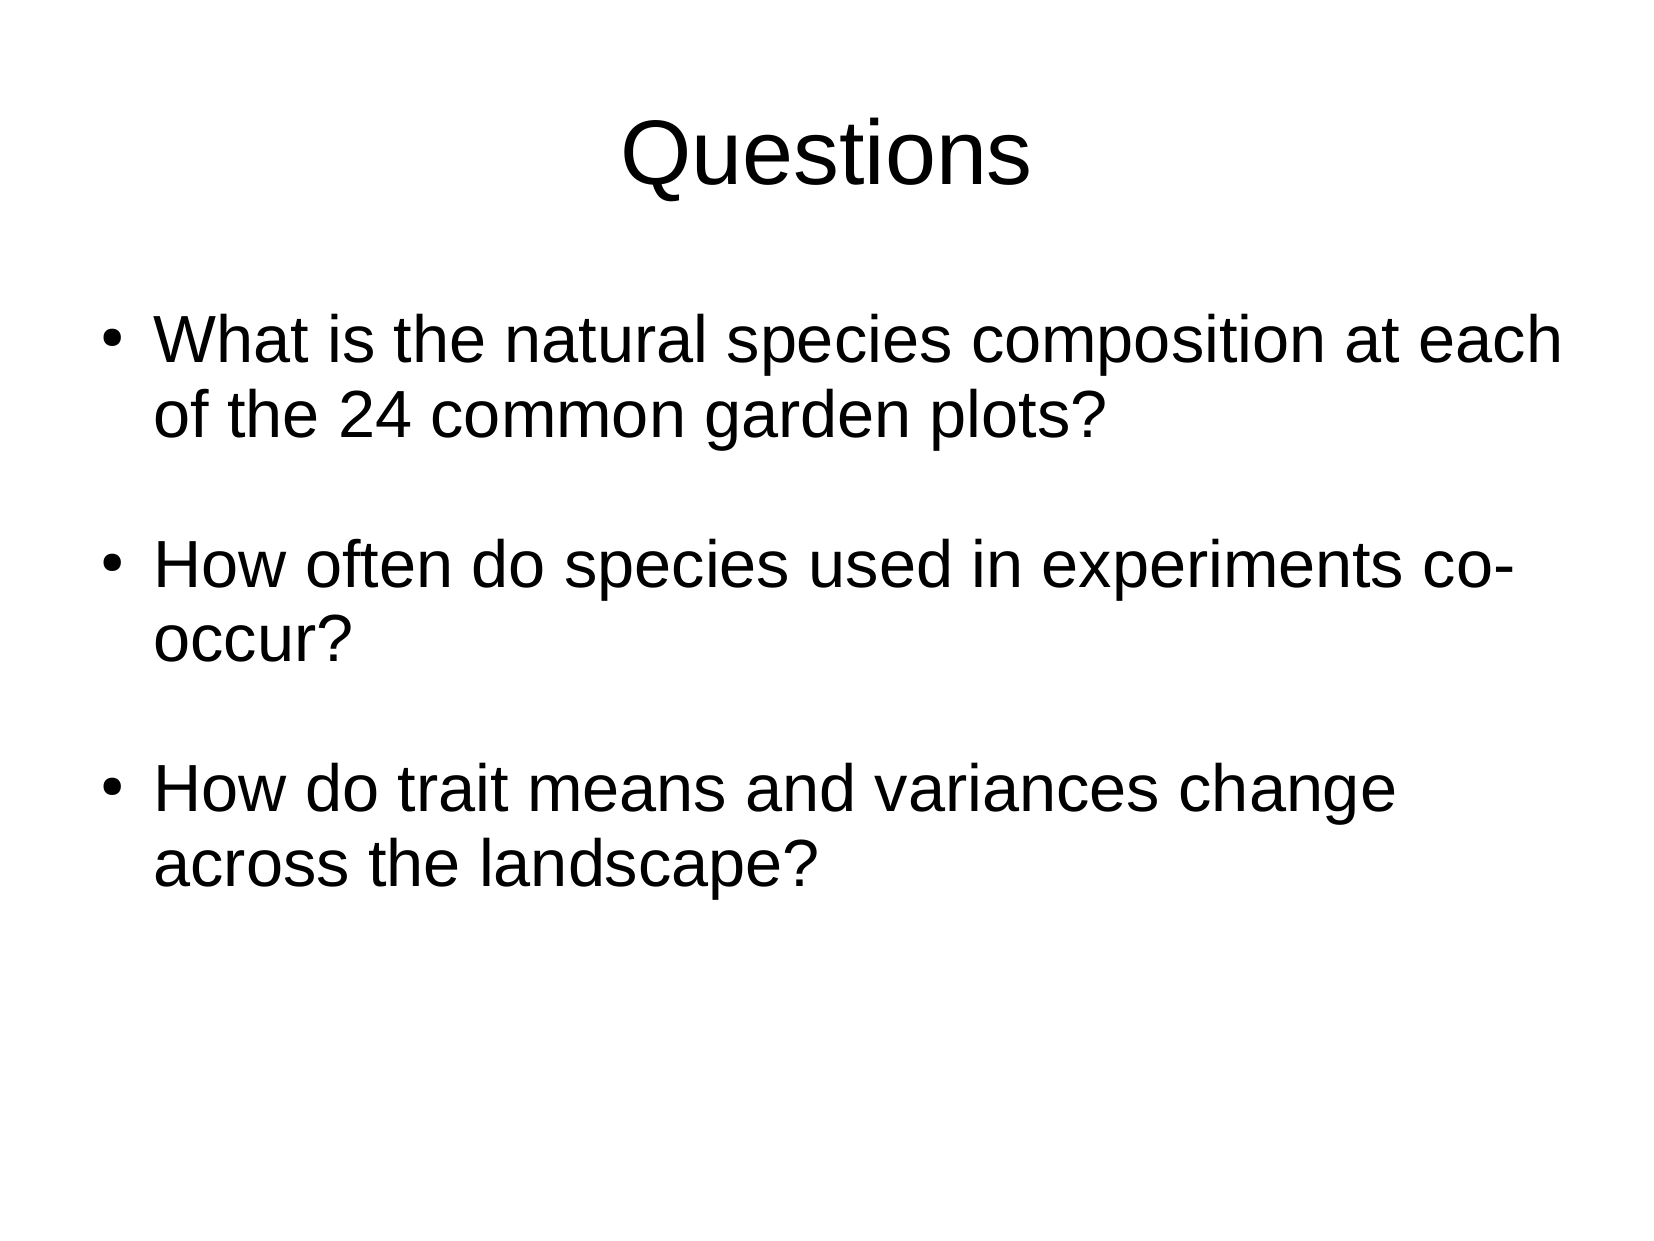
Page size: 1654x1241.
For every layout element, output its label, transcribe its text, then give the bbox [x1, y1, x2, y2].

list What is the natural species composition at each of the 24 common garden plots? How often do species used in experiments co-occur? How do trait means and variances change across the landscape? [82, 302, 1571, 1022]
title Questions [82, 49, 1571, 257]
